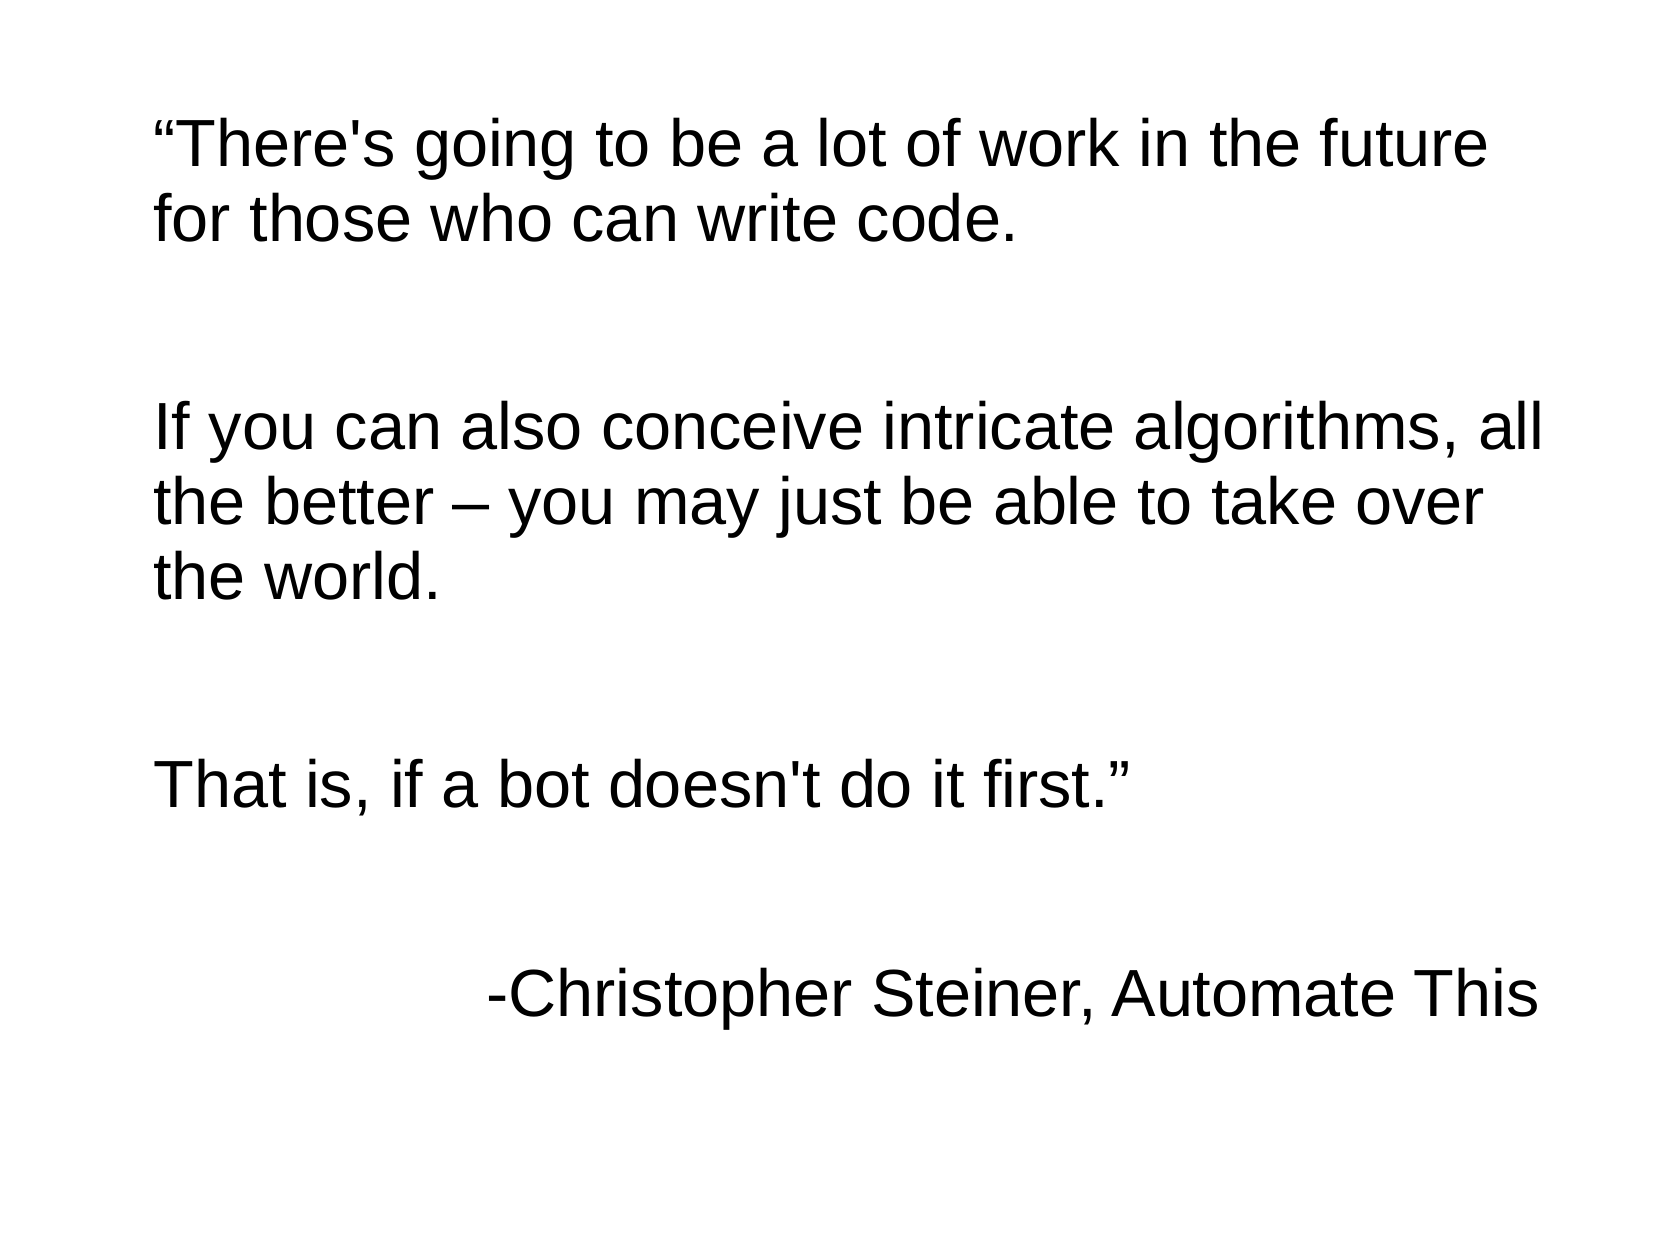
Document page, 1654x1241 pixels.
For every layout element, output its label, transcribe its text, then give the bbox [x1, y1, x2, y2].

list “There's going to be a lot of work in the future for those who can write code. If you can also conceive intricate algorithms, all the better – you may just be able to take over the world. That is, if a bot doesn't do it first.” -Christopher Steiner, Automate This [82, 105, 1571, 1141]
